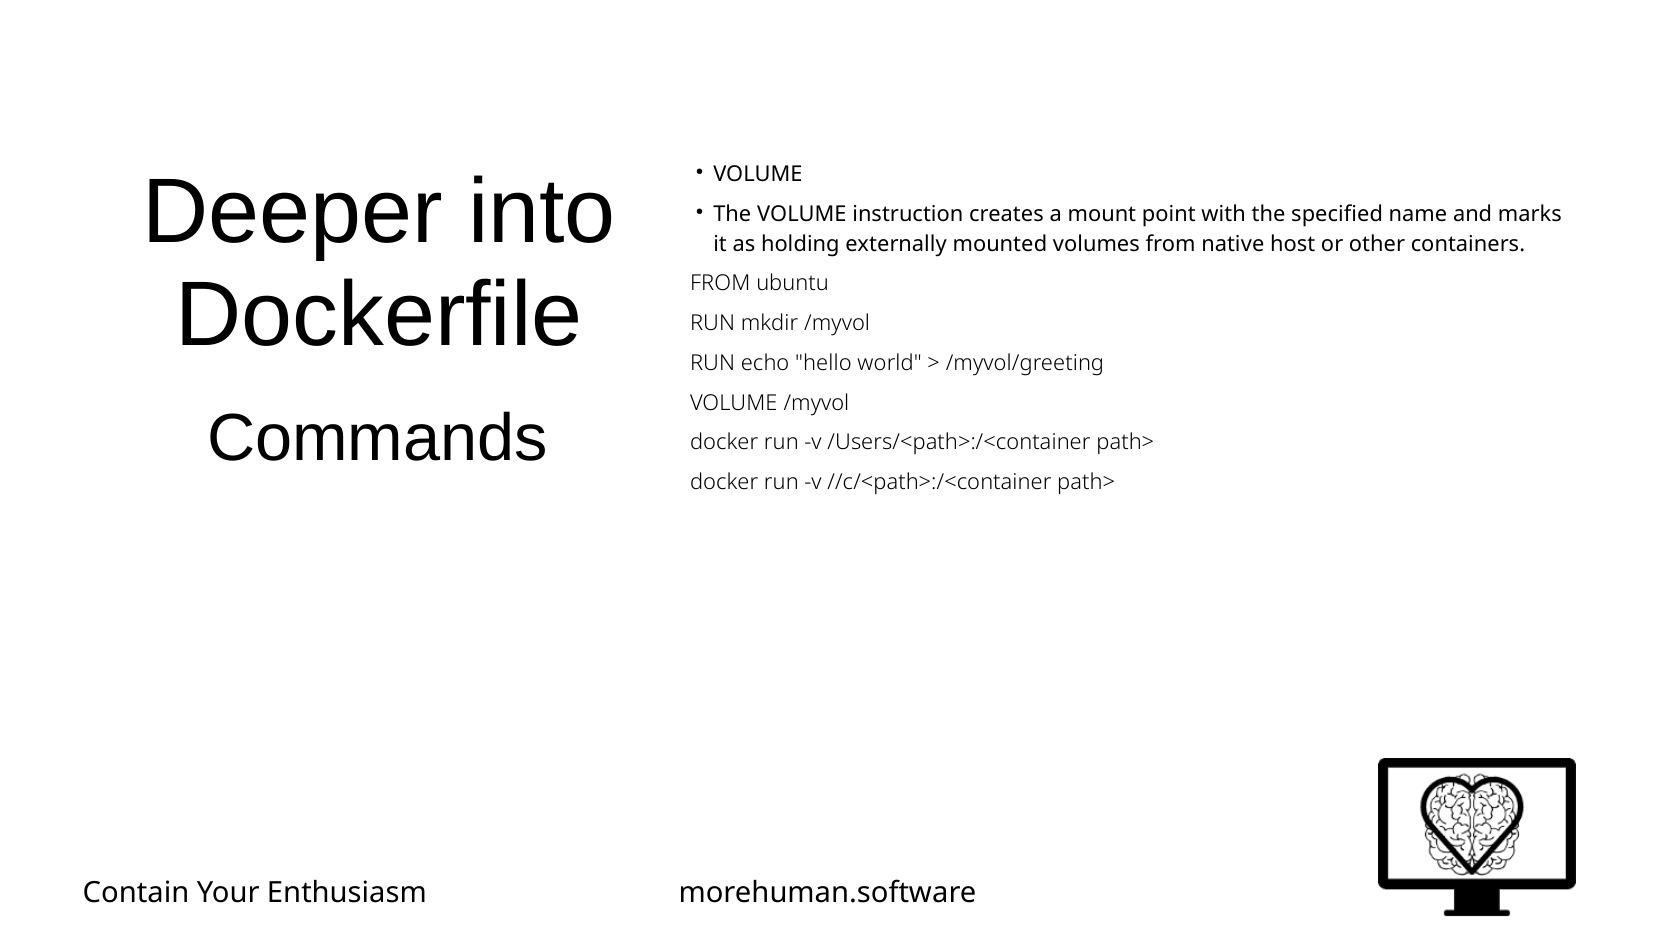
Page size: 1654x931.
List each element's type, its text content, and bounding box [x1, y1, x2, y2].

text_box Commands [81, 400, 674, 705]
picture [1378, 758, 1576, 925]
list VOLUME The VOLUME instruction creates a mount point with the specified name and marks it as holding externally mounted volumes from native host or other containers. FROM ubuntu RUN mkdir /myvol RUN echo "hello world" > /myvol/greeting VOLUME /myvol docker run -v /Users/<path>:/<container path> docker run -v //c/<path>:/<container path> [690, 157, 1572, 533]
title Deeper into Dockerfile [83, 154, 676, 371]
